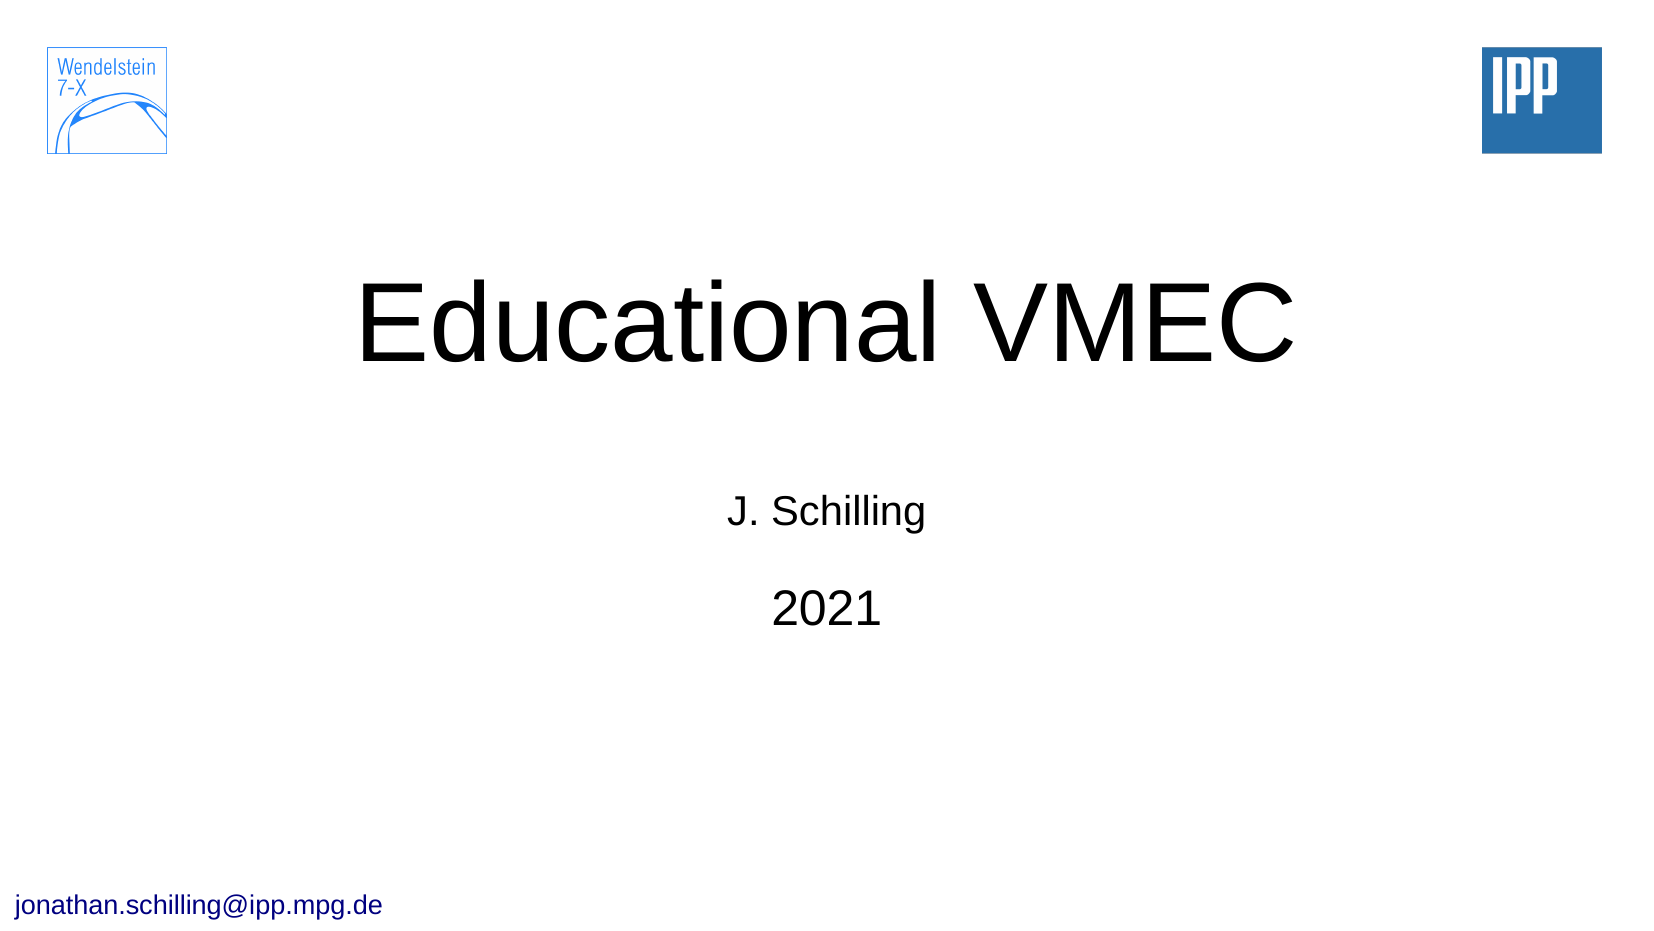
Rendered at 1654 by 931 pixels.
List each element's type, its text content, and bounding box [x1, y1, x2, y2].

picture [47, 47, 167, 154]
subtitle J. Schilling 2021 [82, 487, 1571, 824]
text_box jonathan.schilling@ipp.mpg.de [0, 882, 398, 928]
picture [1482, 47, 1602, 154]
title Educational VMEC [82, 197, 1571, 449]
